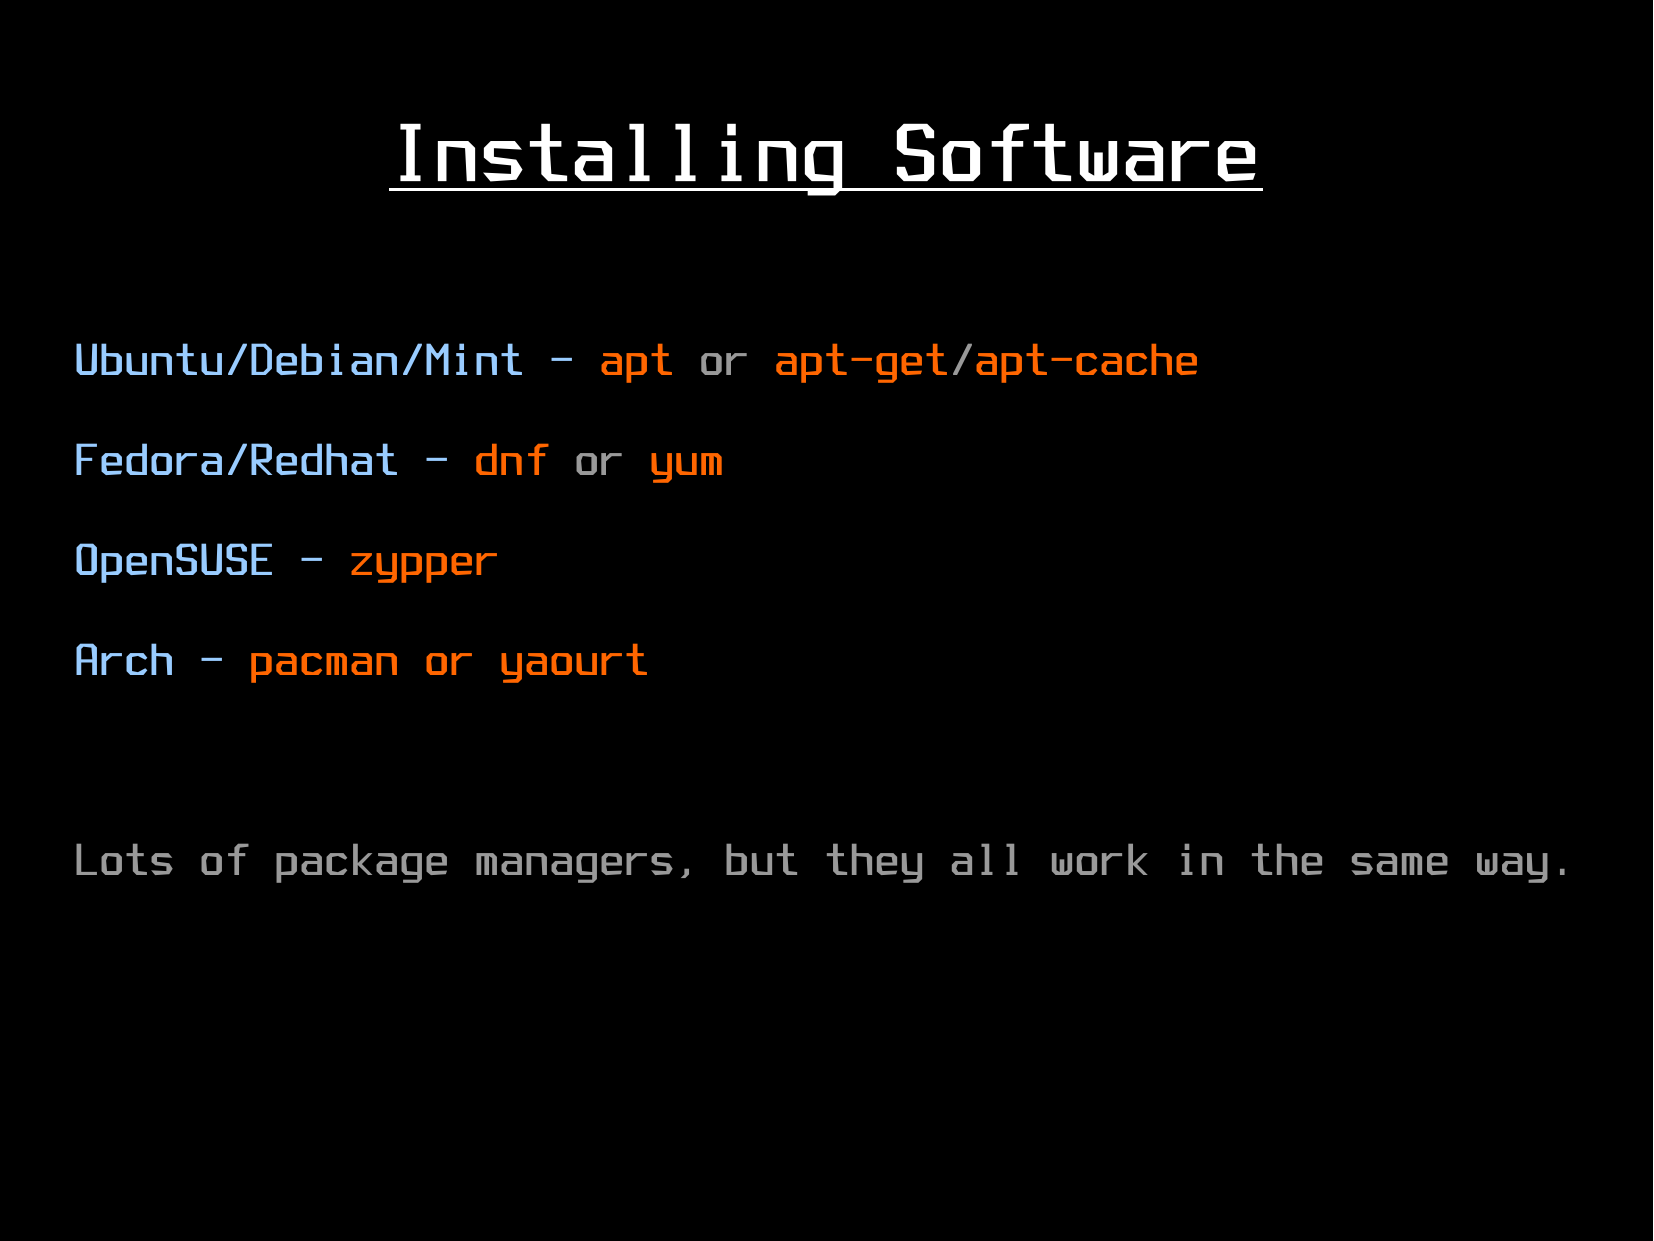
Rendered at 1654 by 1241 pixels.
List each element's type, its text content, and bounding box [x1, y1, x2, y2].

title Installing Software [82, 49, 1571, 257]
text_box Ubuntu/Debian/Mint - apt or apt-get/apt-cache Fedora/Redhat - dnf or yum OpenSUSE - zypper Arch - pacman or yaourt Lots of package managers, but they all work in the same way. [75, 285, 1591, 855]
